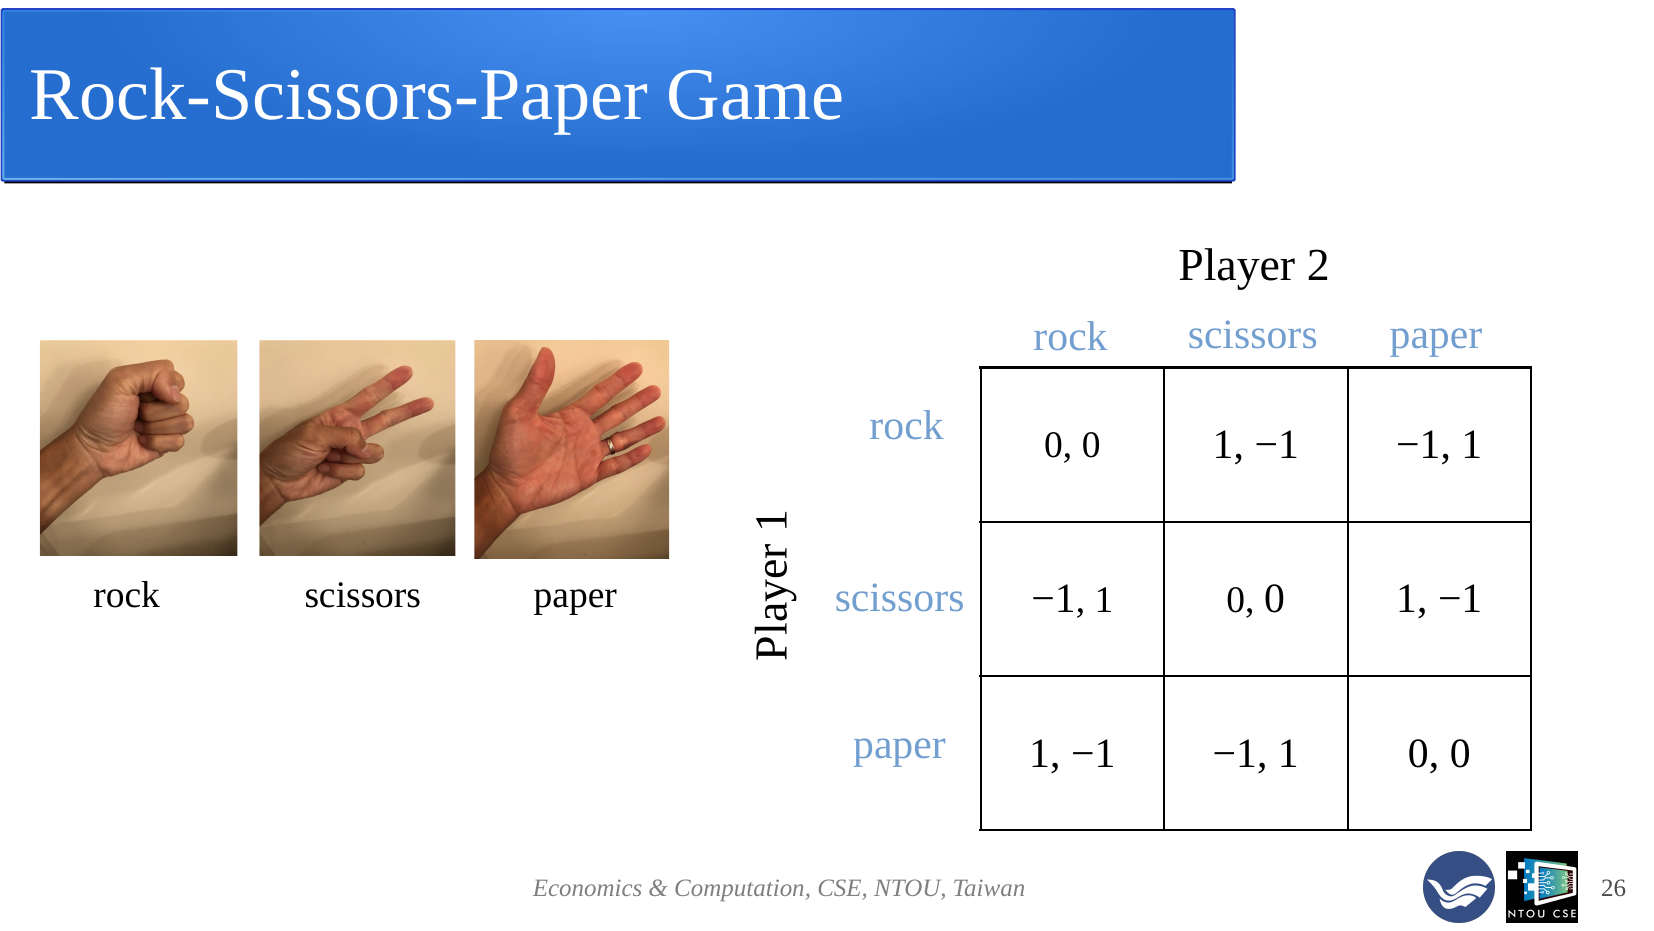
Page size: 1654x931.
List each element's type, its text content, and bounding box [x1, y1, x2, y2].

table_cell −1, 1 [1165, 677, 1347, 829]
text_box Player 1 [738, 481, 825, 689]
title Rock-Scissors-Paper Game [29, 17, 1138, 172]
table_header −1, 1 [1349, 369, 1530, 521]
text_box rock [981, 305, 1160, 372]
text_box paper [815, 714, 984, 786]
picture [259, 340, 456, 556]
text_box scissors [815, 566, 984, 638]
table_header 0, 0 [982, 369, 1163, 521]
picture [1506, 851, 1578, 923]
text_box scissors [277, 566, 449, 623]
table_header 1, −1 [1165, 369, 1347, 521]
picture [474, 340, 670, 559]
table_cell 1, −1 [1349, 523, 1530, 675]
table_cell 0, 0 [1349, 677, 1530, 829]
table_cell −1, 1 [982, 523, 1163, 675]
text_box Player 2 [1141, 232, 1367, 298]
text_box rock [40, 566, 213, 623]
picture [1423, 851, 1495, 923]
text_box paper [489, 566, 662, 623]
table_cell 1, −1 [982, 677, 1163, 829]
picture [39, 340, 238, 556]
text_box rock [817, 395, 996, 461]
text_box scissors [1164, 303, 1342, 369]
text_box paper [1347, 303, 1525, 369]
table_cell 0, 0 [1165, 523, 1347, 675]
